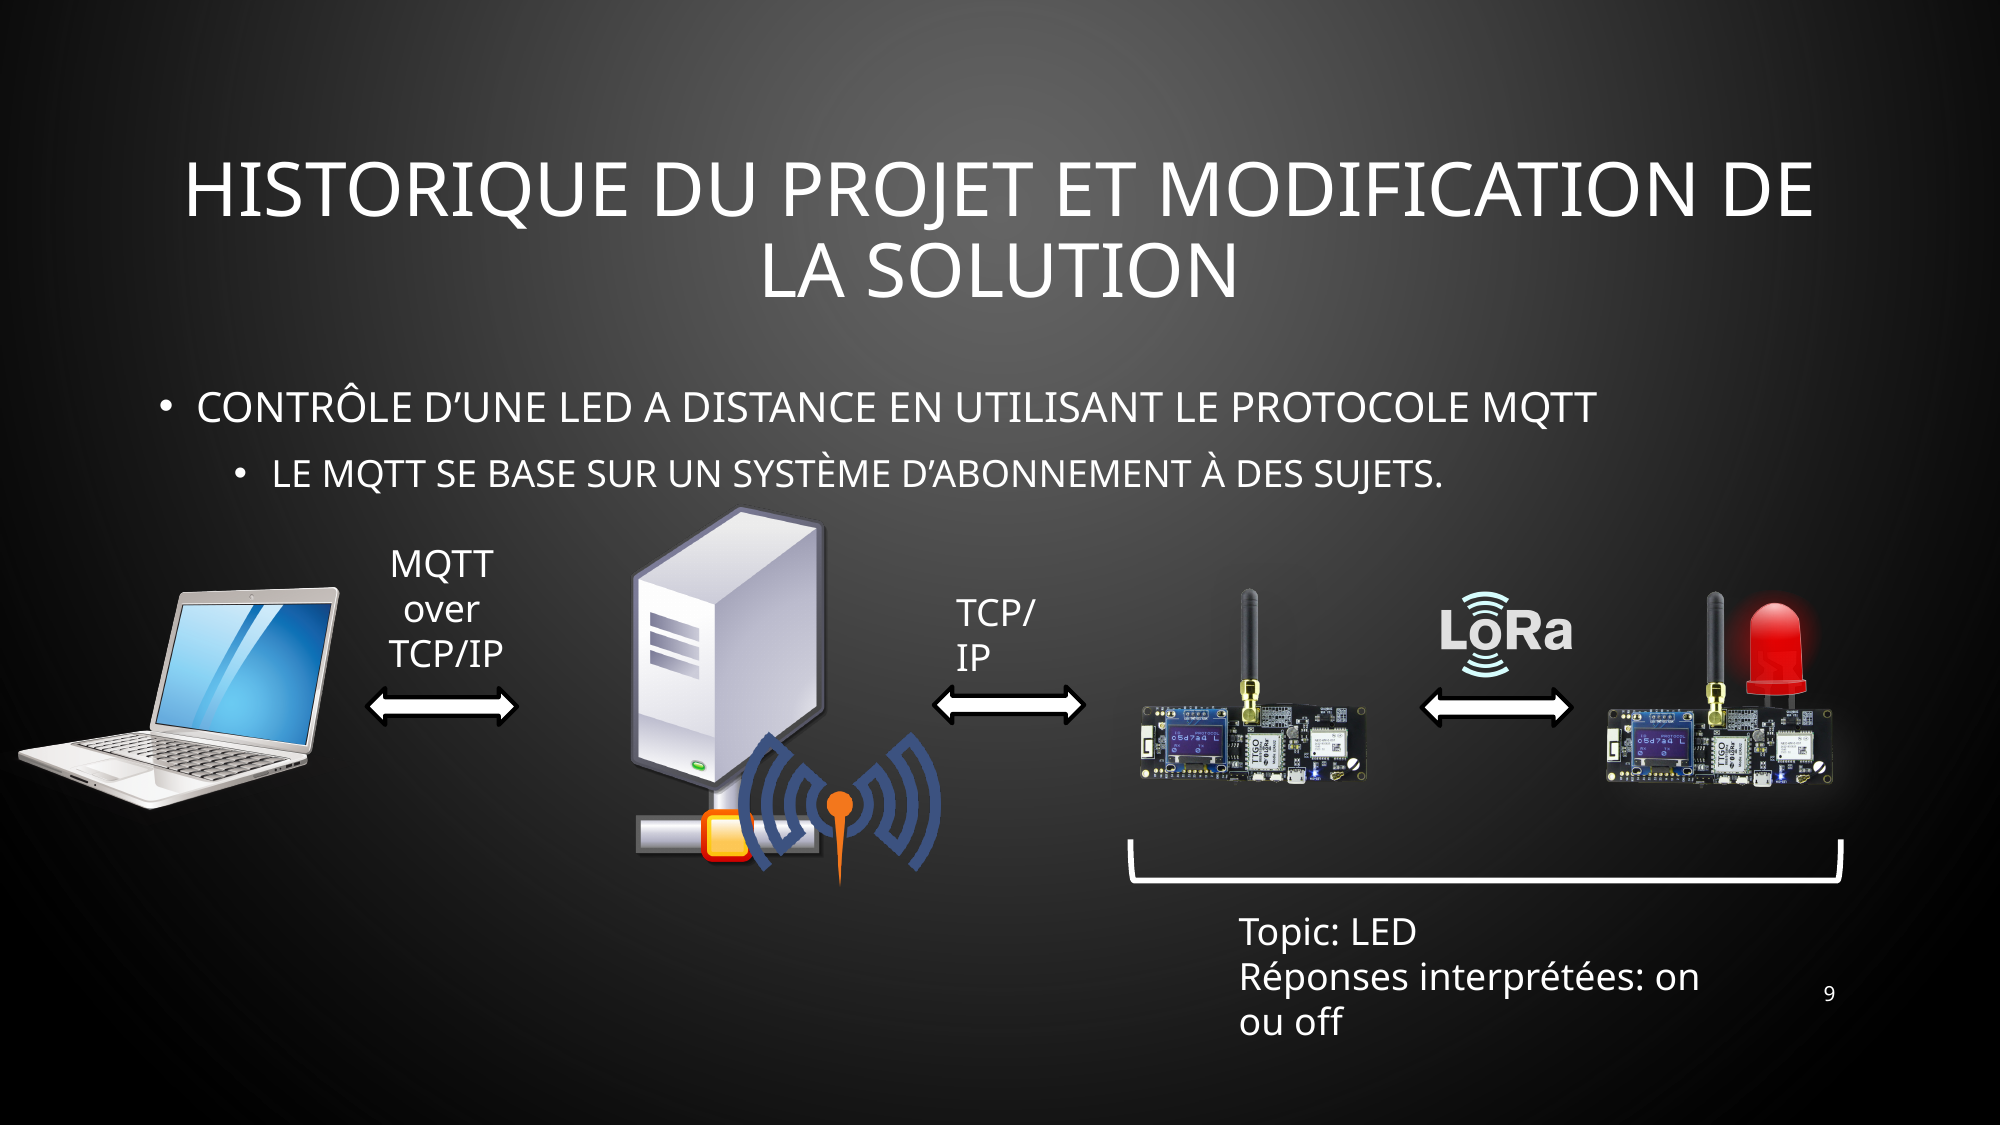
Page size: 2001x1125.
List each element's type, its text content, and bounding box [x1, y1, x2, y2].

list Contrôle d’une LED a distance en utilisant le protocole mqtt Le MQTT se base sur un système d’abonnement à des sujets. [144, 363, 1845, 925]
text_box [366, 688, 518, 725]
text_box MQTT over TCP/IP [365, 532, 528, 683]
text_box [1421, 689, 1572, 726]
text_box Topic: LED Réponses interprétées: on ou off [1223, 900, 1770, 1051]
picture [0, 0, 2000, 1125]
text_box TCP/IP [941, 581, 1077, 687]
text_box [933, 687, 1085, 724]
title Historique du projet et modification de la solution [149, 101, 1850, 364]
list Contrôle d’une LED a distance en utilisant le protocole mqtt Le MQTT se base sur un système d’abonnement à des sujets. [1134, 688, 1837, 877]
